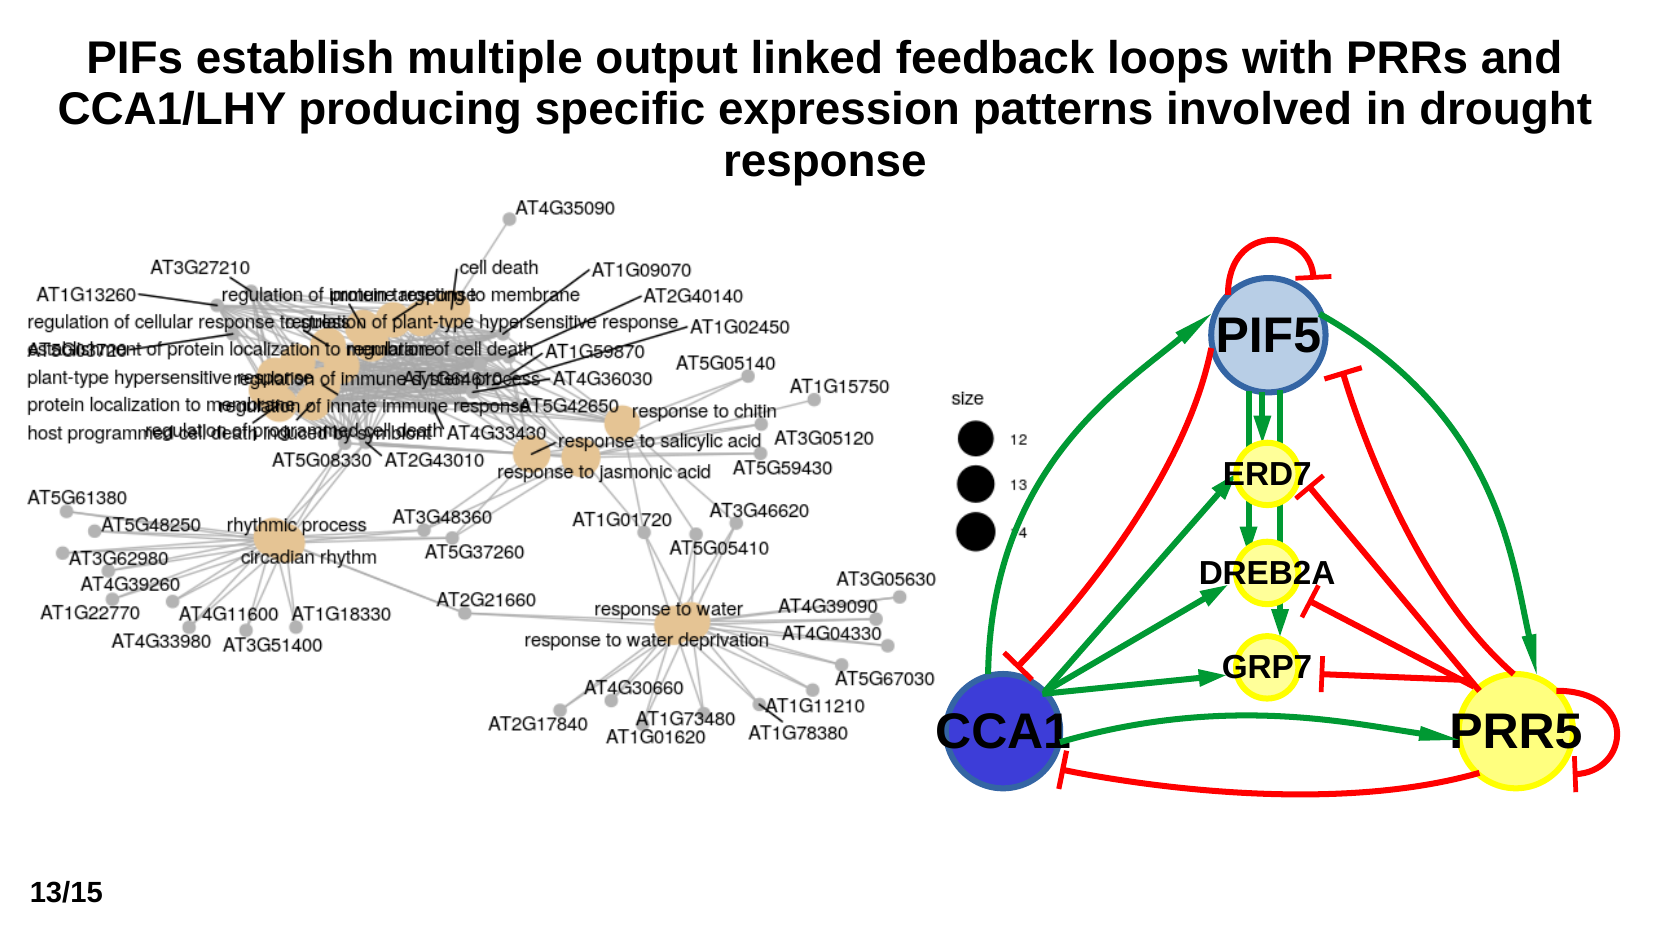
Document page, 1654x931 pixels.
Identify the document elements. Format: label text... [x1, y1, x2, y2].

text_box DREB2A [1236, 541, 1299, 605]
text_box PIF5 [1211, 278, 1326, 393]
picture [21, 194, 1028, 751]
text_box PRR5 [1460, 673, 1573, 789]
text_box CCA1 [945, 673, 1058, 789]
picture [992, 512, 1028, 678]
text_box GRP7 [1236, 636, 1299, 699]
title PIFs establish multiple output linked feedback loops with PRRs and CCA1/LHY producing specific expression patterns involved in drought response [30, 0, 1621, 221]
text_box PRR5 [1563, 719, 1573, 727]
text_box 13/15 [15, 840, 121, 917]
text_box ERD7 [1236, 442, 1299, 506]
picture [1023, 662, 1028, 671]
text_box PRR5 [1460, 719, 1473, 730]
